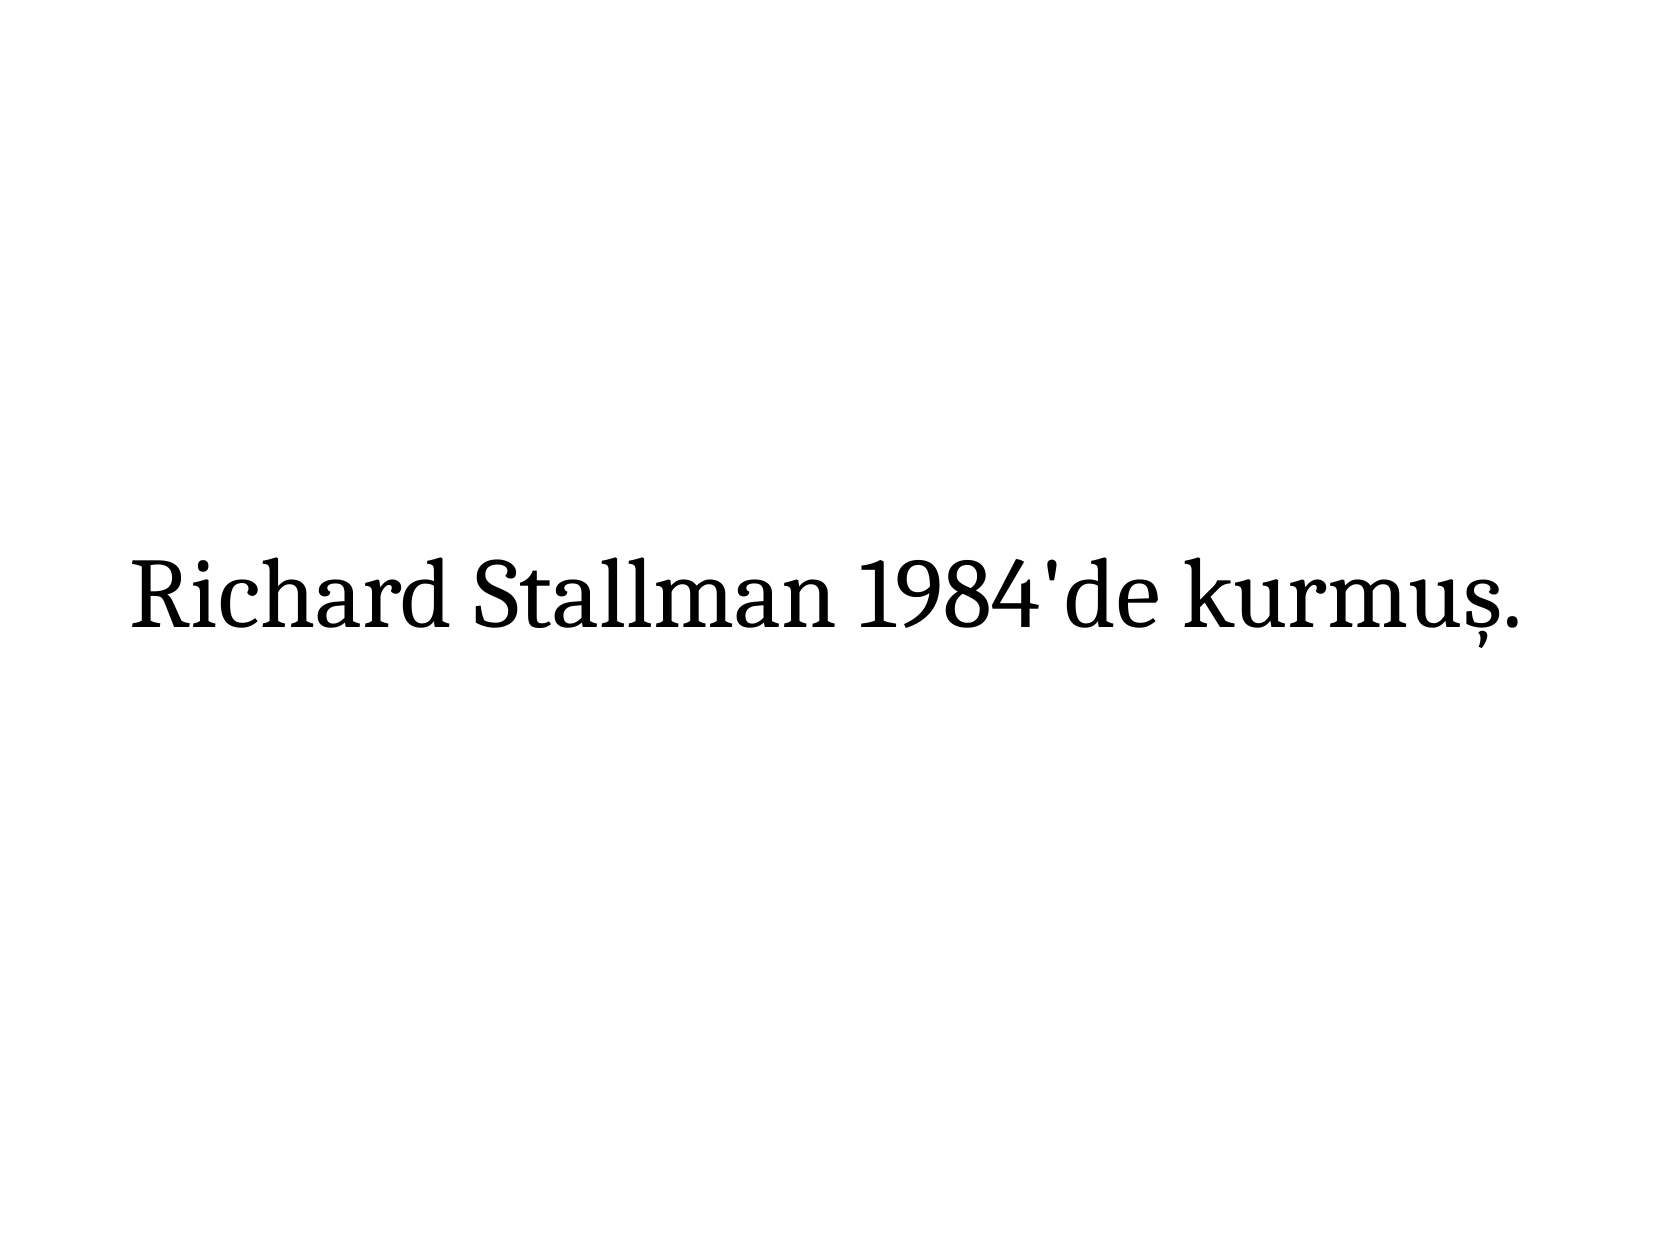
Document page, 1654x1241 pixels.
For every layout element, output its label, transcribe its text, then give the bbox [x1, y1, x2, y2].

title Richard Stallman 1984'de kurmuş. [82, 273, 1571, 916]
